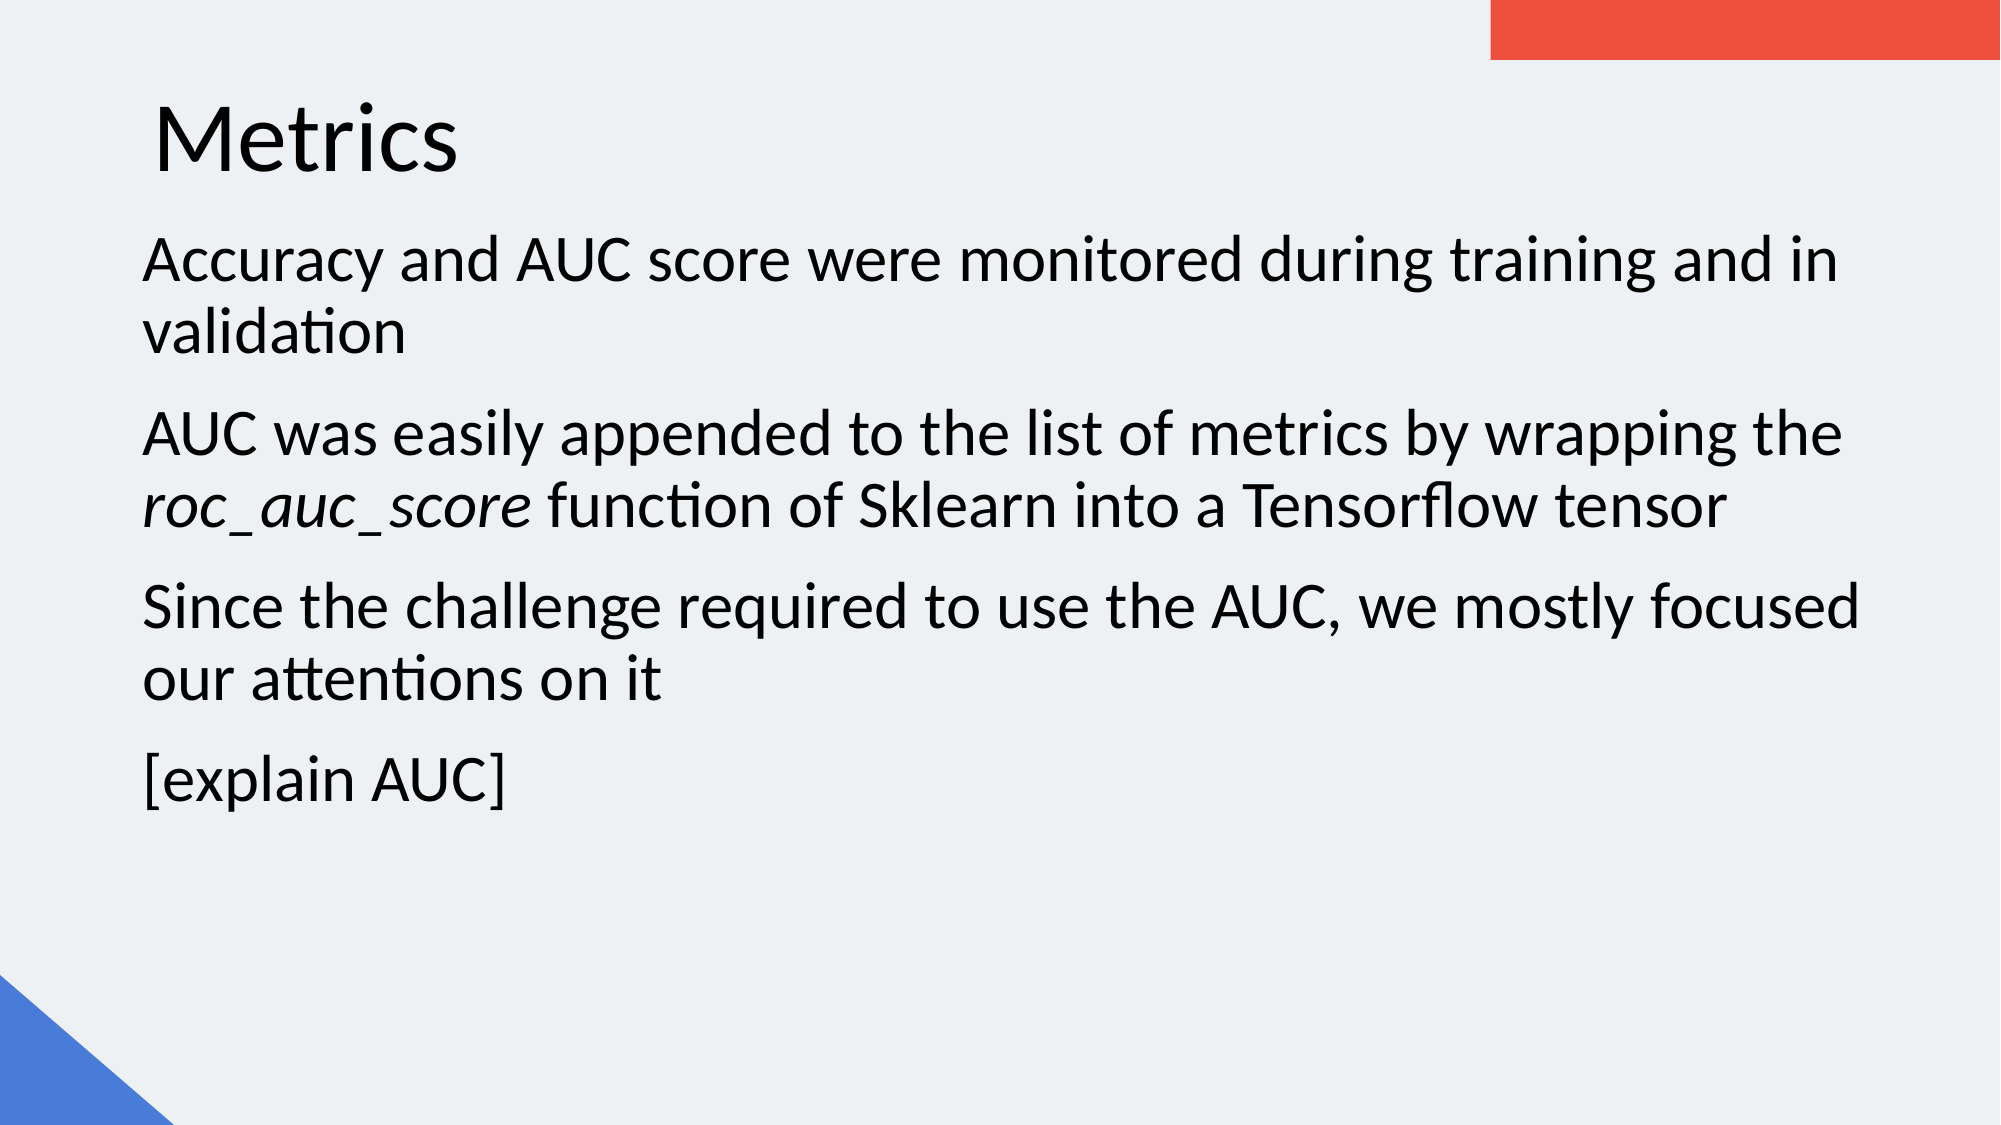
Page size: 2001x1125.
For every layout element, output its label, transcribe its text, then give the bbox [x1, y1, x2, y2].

list Accuracy and AUC score were monitored during training and in validation AUC was easily appended to the list of metrics by wrapping the roc_auc_score function of Sklearn into a Tensorflow tensor Since the challenge required to use the AUC, we mostly focused our attentions on it [explain AUC] [90, 216, 1921, 961]
text_box [0, 974, 174, 1125]
title Metrics [137, 22, 1863, 216]
text_box [1490, 0, 2000, 60]
